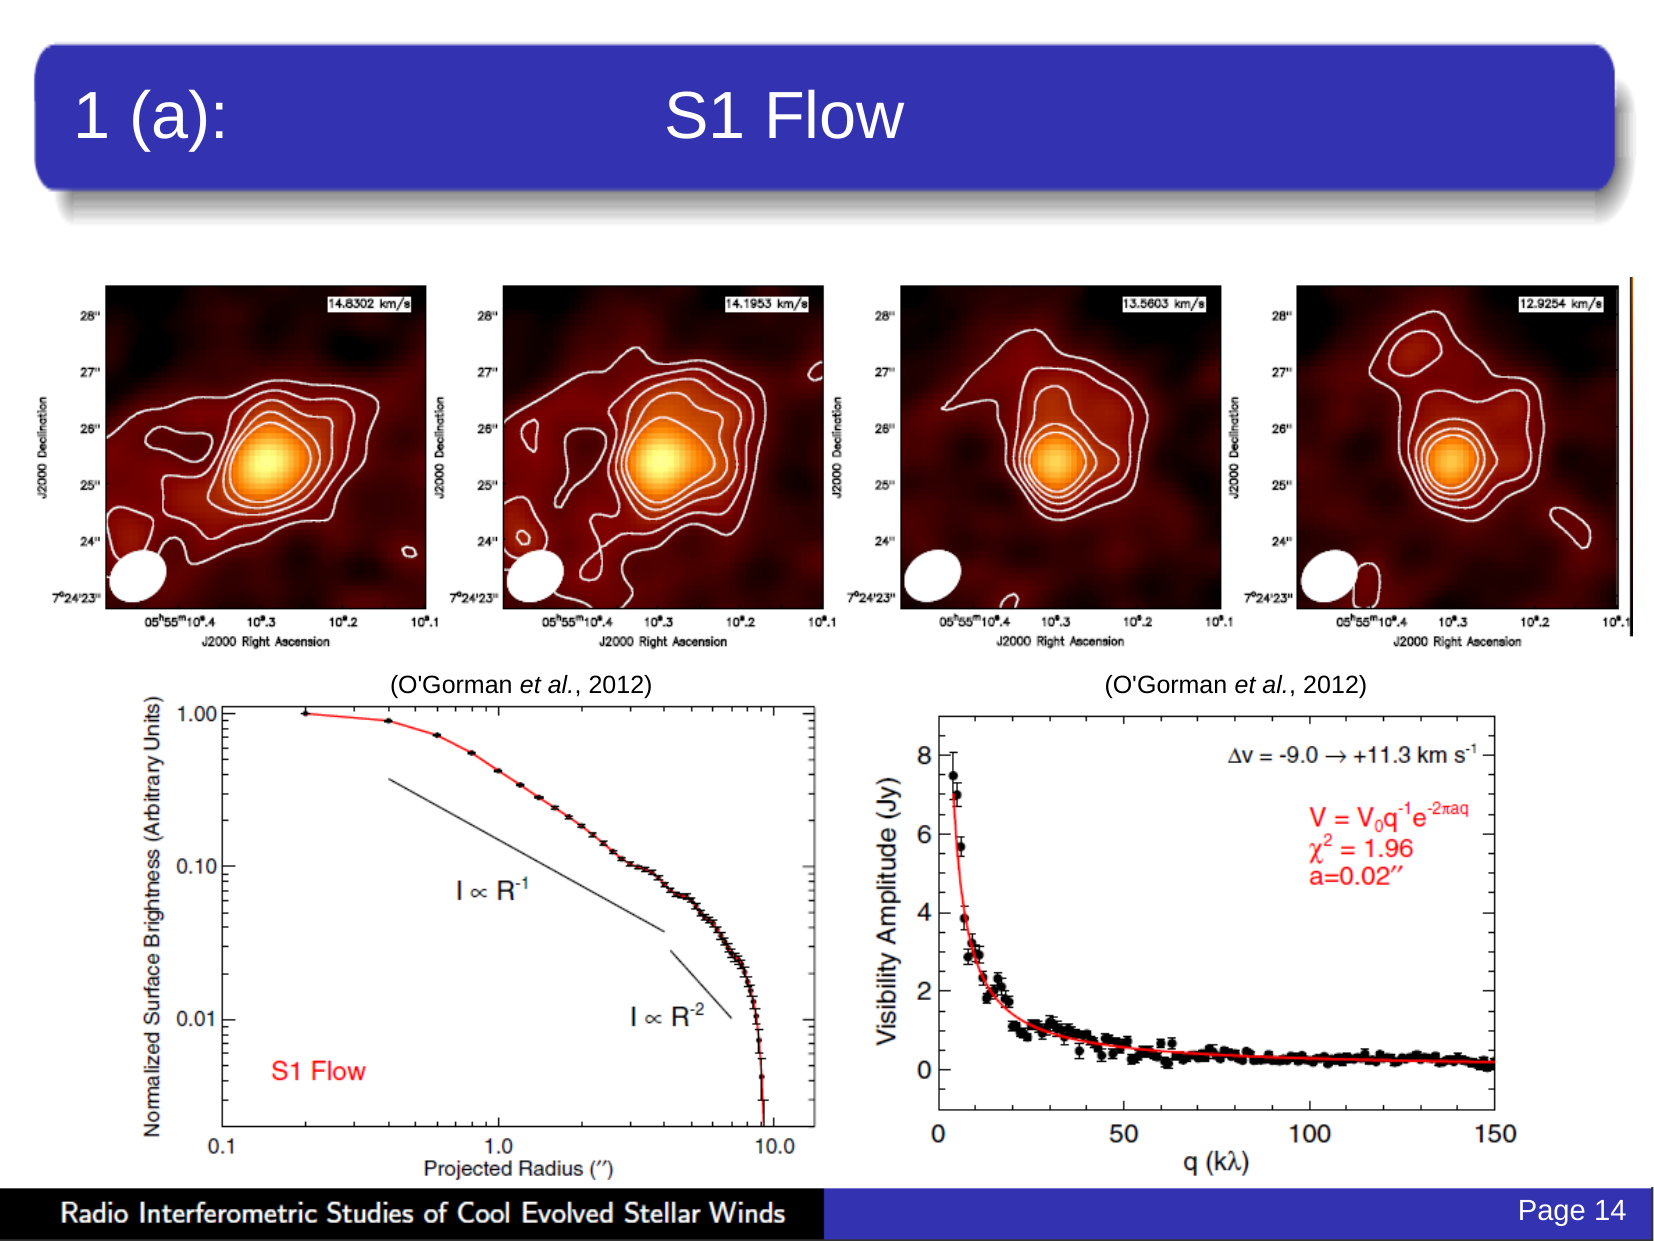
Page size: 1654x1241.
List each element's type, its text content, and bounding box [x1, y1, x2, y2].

text_box 1 (a): S1 Flow [59, 70, 1595, 189]
picture [29, 277, 1633, 655]
picture [0, 684, 1654, 1241]
text_box (O'Gorman et al., 2012) [1089, 663, 1383, 706]
text_box (O'Gorman et al., 2012) [375, 663, 668, 706]
picture [23, 29, 1648, 237]
text_box Page 14 [814, 1187, 1642, 1235]
